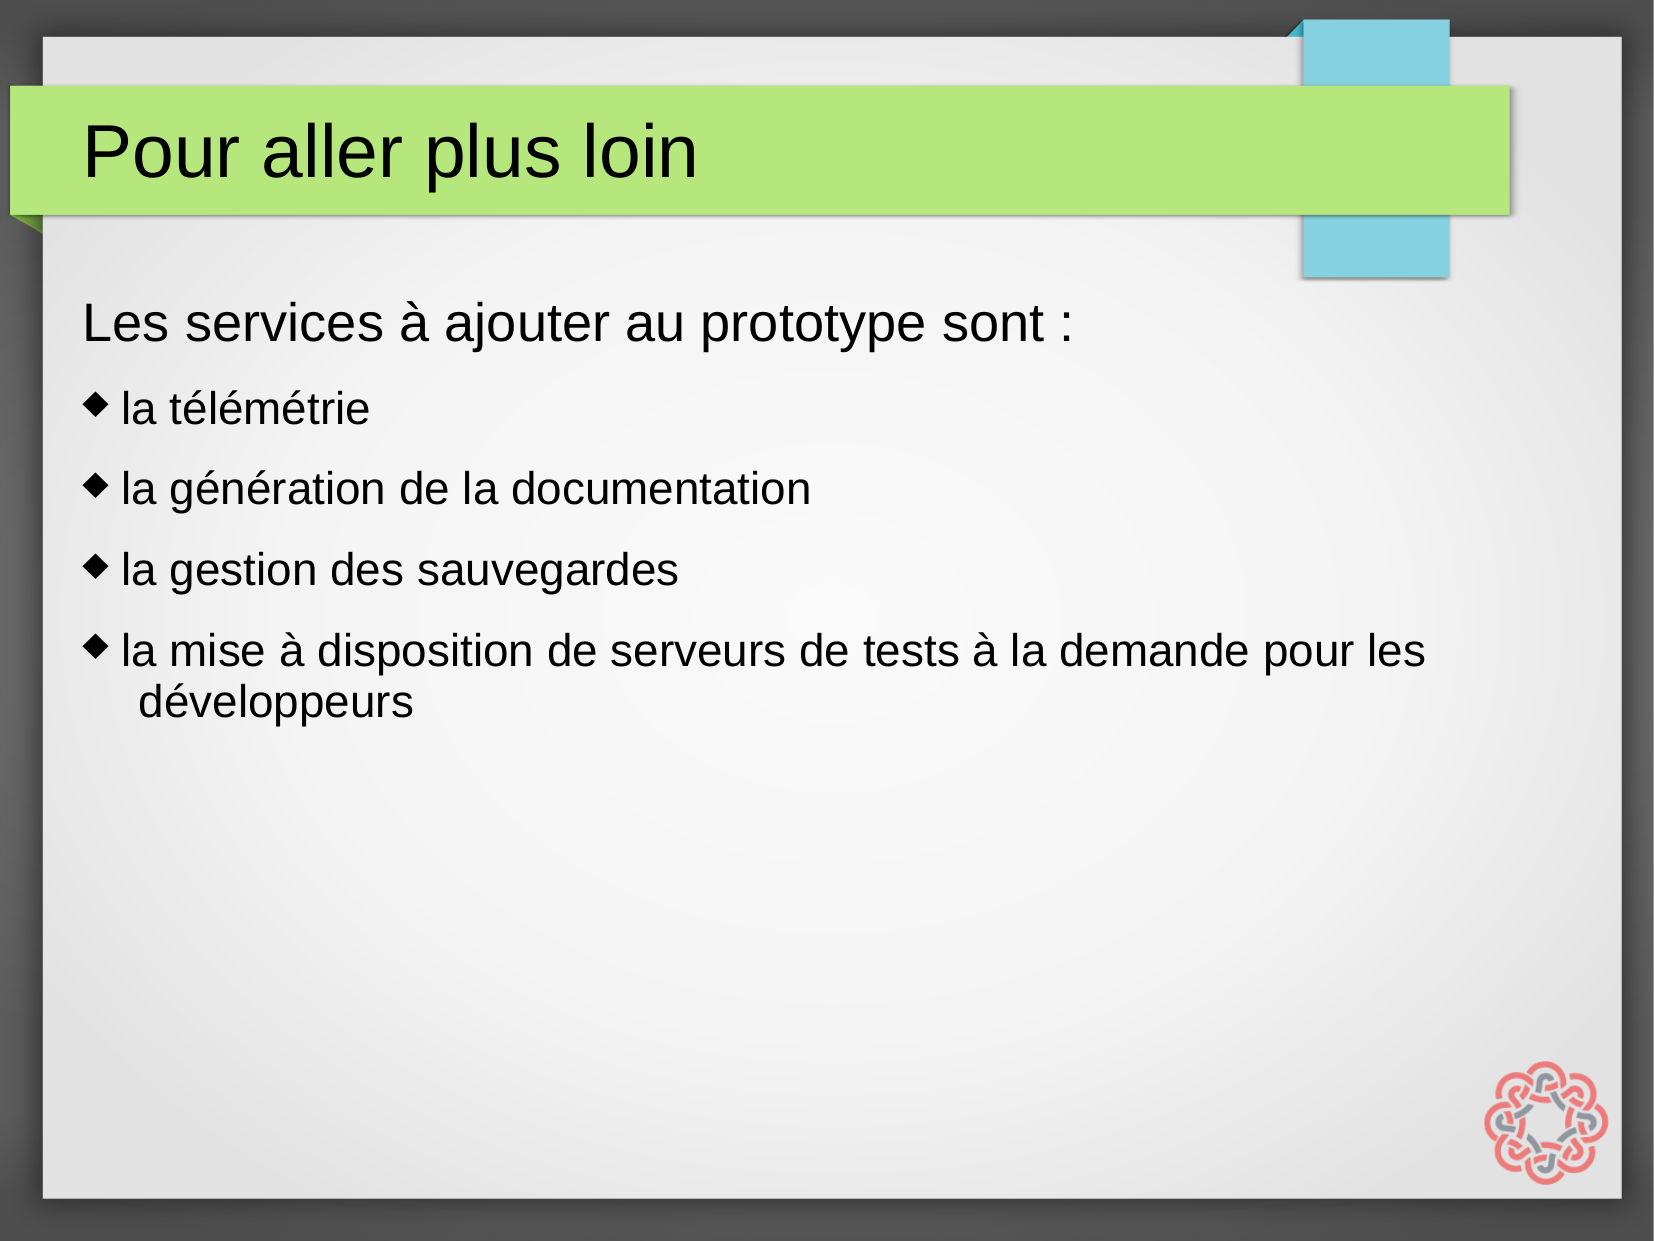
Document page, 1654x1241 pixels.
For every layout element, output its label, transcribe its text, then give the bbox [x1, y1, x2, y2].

list Les services à ajouter au prototype sont : la télémétrie la génération de la documentation la gestion des sauvegardes la mise à disposition de serveurs de tests à la demande pour les développeurs [82, 289, 1569, 1007]
title Pour aller plus loin [82, 94, 1262, 211]
picture [0, 0, 1654, 1241]
